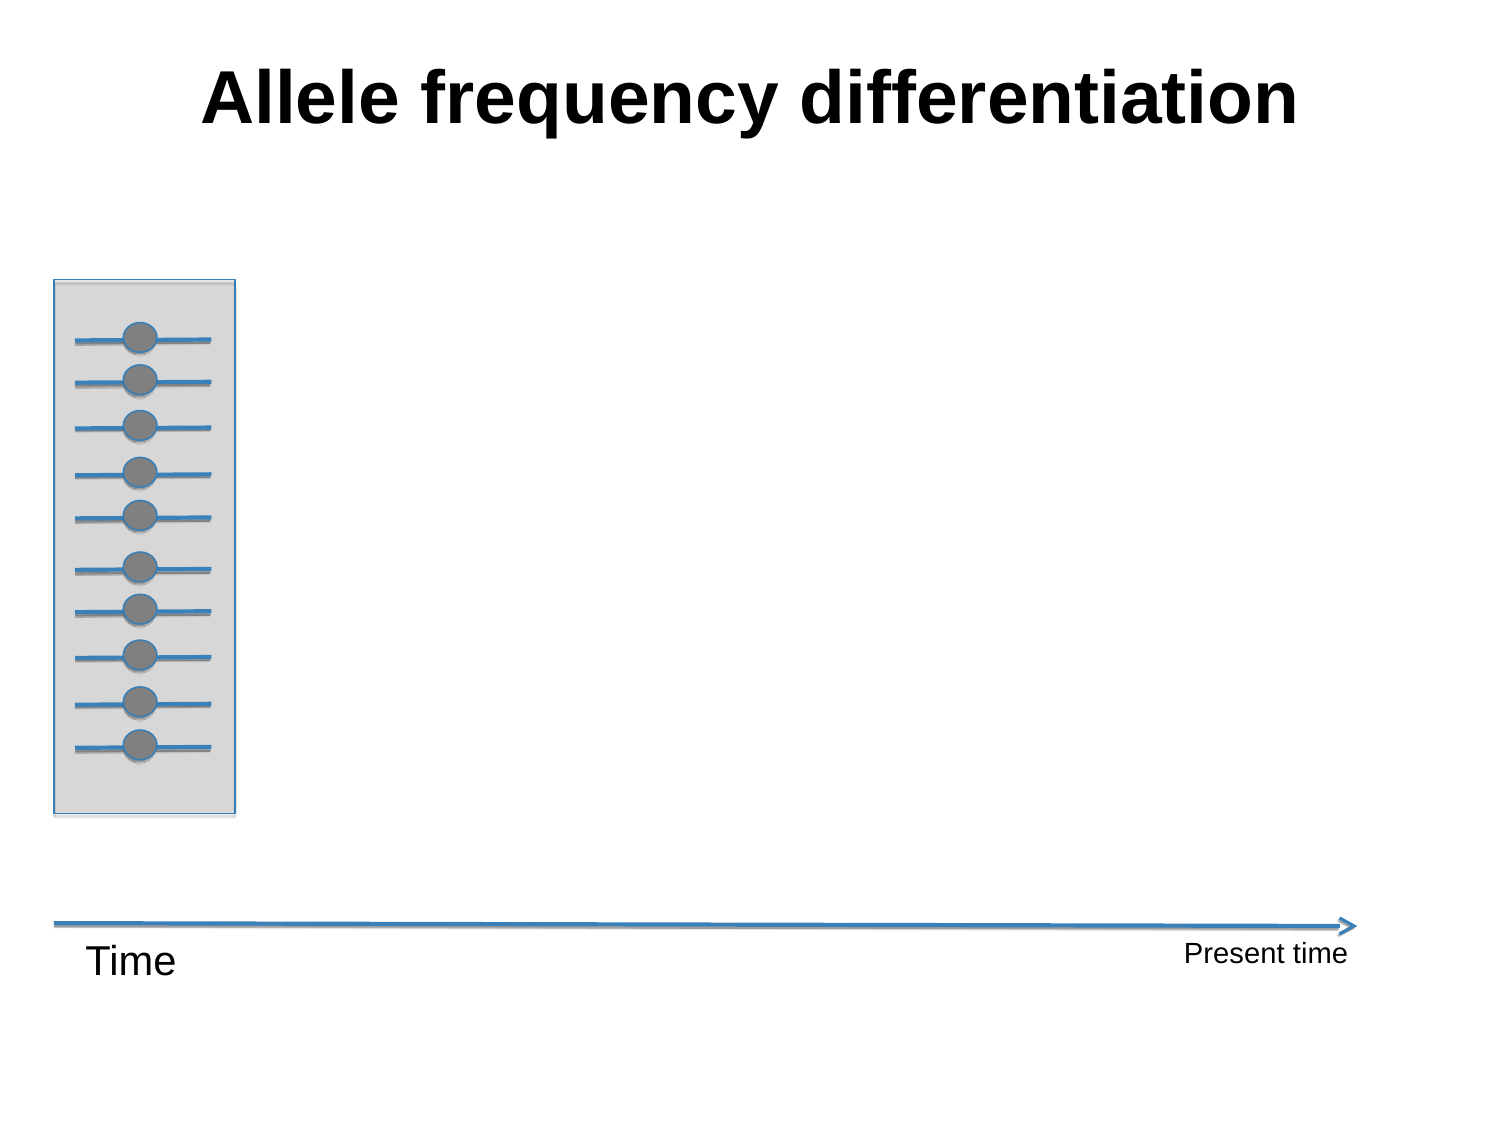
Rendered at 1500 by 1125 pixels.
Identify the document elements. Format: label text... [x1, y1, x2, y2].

text_box [53, 279, 236, 814]
text_box Time [70, 926, 192, 991]
title Allele frequency differentiation [75, 0, 1425, 188]
text_box Present time [1169, 926, 1364, 977]
